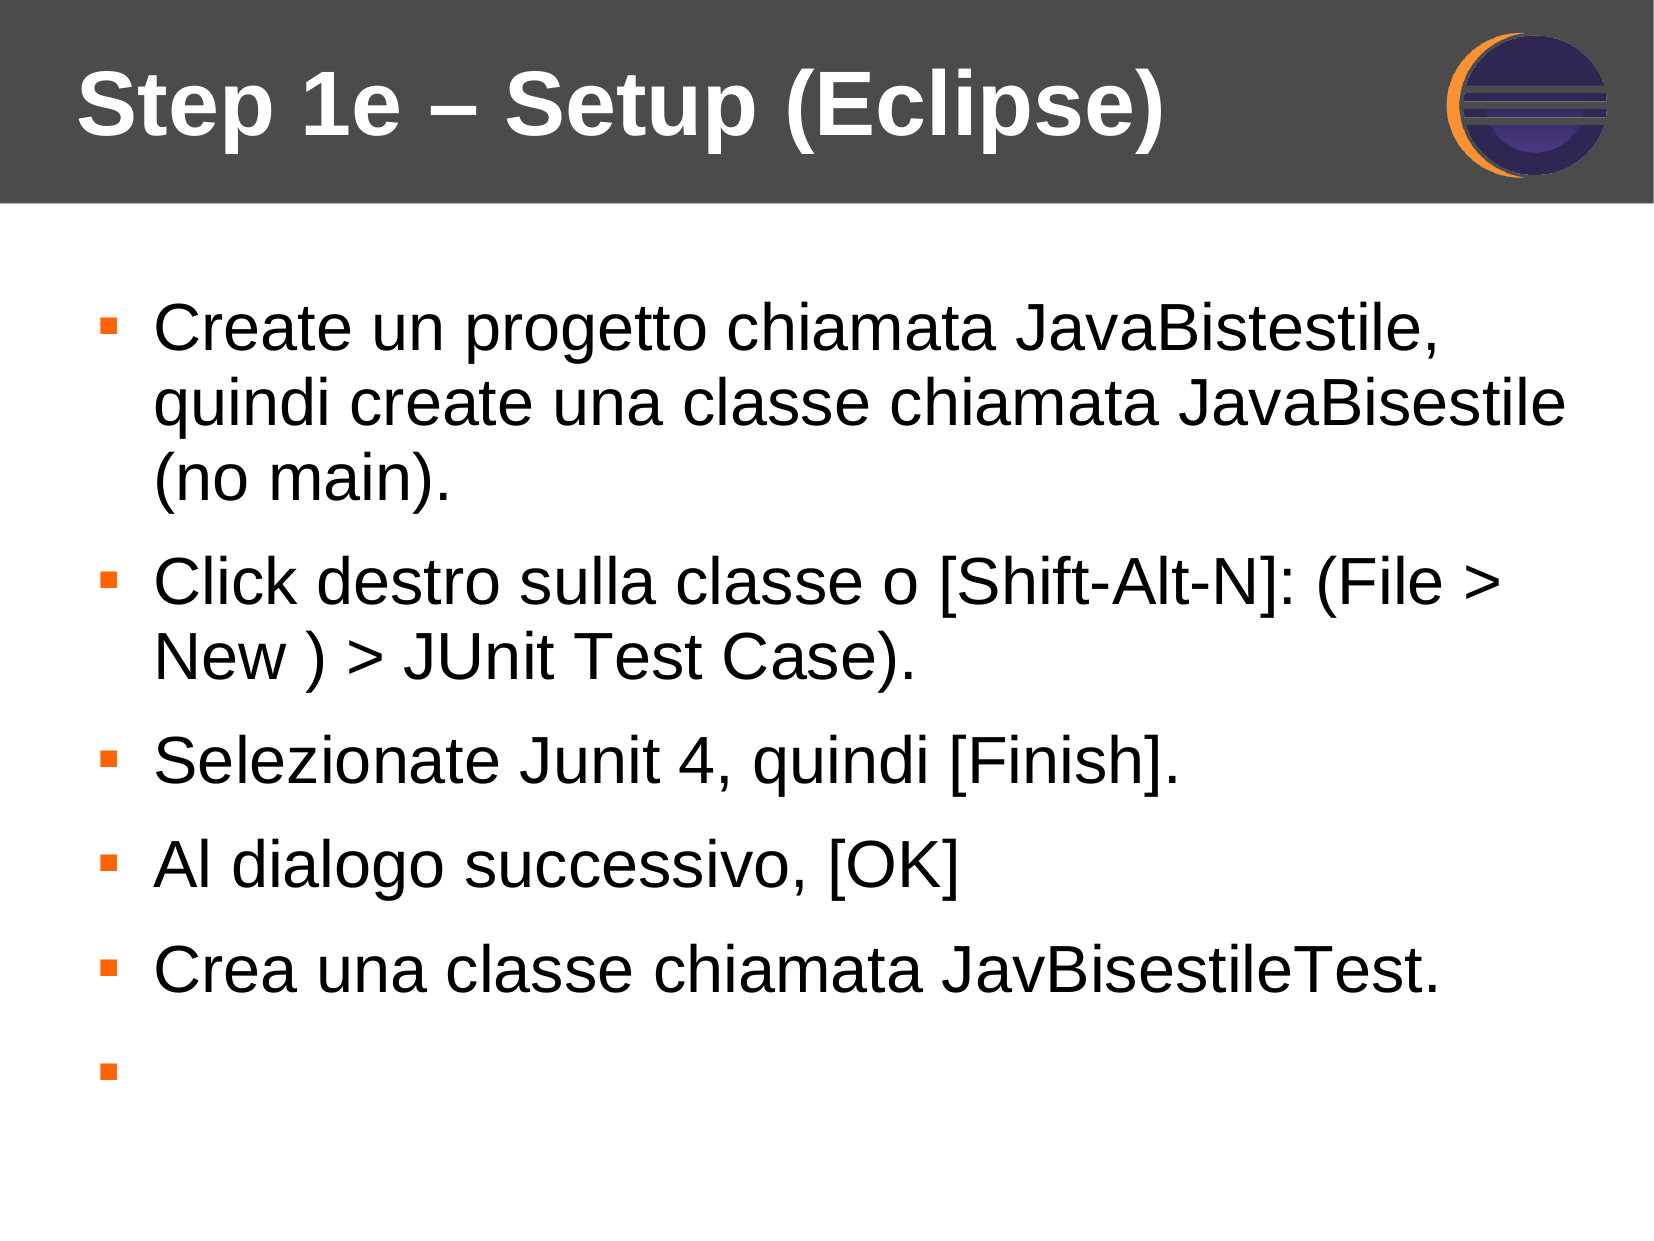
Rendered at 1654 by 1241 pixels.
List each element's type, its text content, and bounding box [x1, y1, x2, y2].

list Create un progetto chiamata JavaBistestile, quindi create una classe chiamata JavaBisestile (no main). Click destro sulla classe o [Shift-Alt-N]: (File > New ) > JUnit Test Case). Selezionate Junit 4, quindi [Finish]. Al dialogo successivo, [OK] Crea una classe chiamata JavBisestileTest. [82, 290, 1571, 1111]
picture [0, 0, 1654, 1241]
title Step 1e – Setup (Eclipse) [76, 0, 1387, 208]
